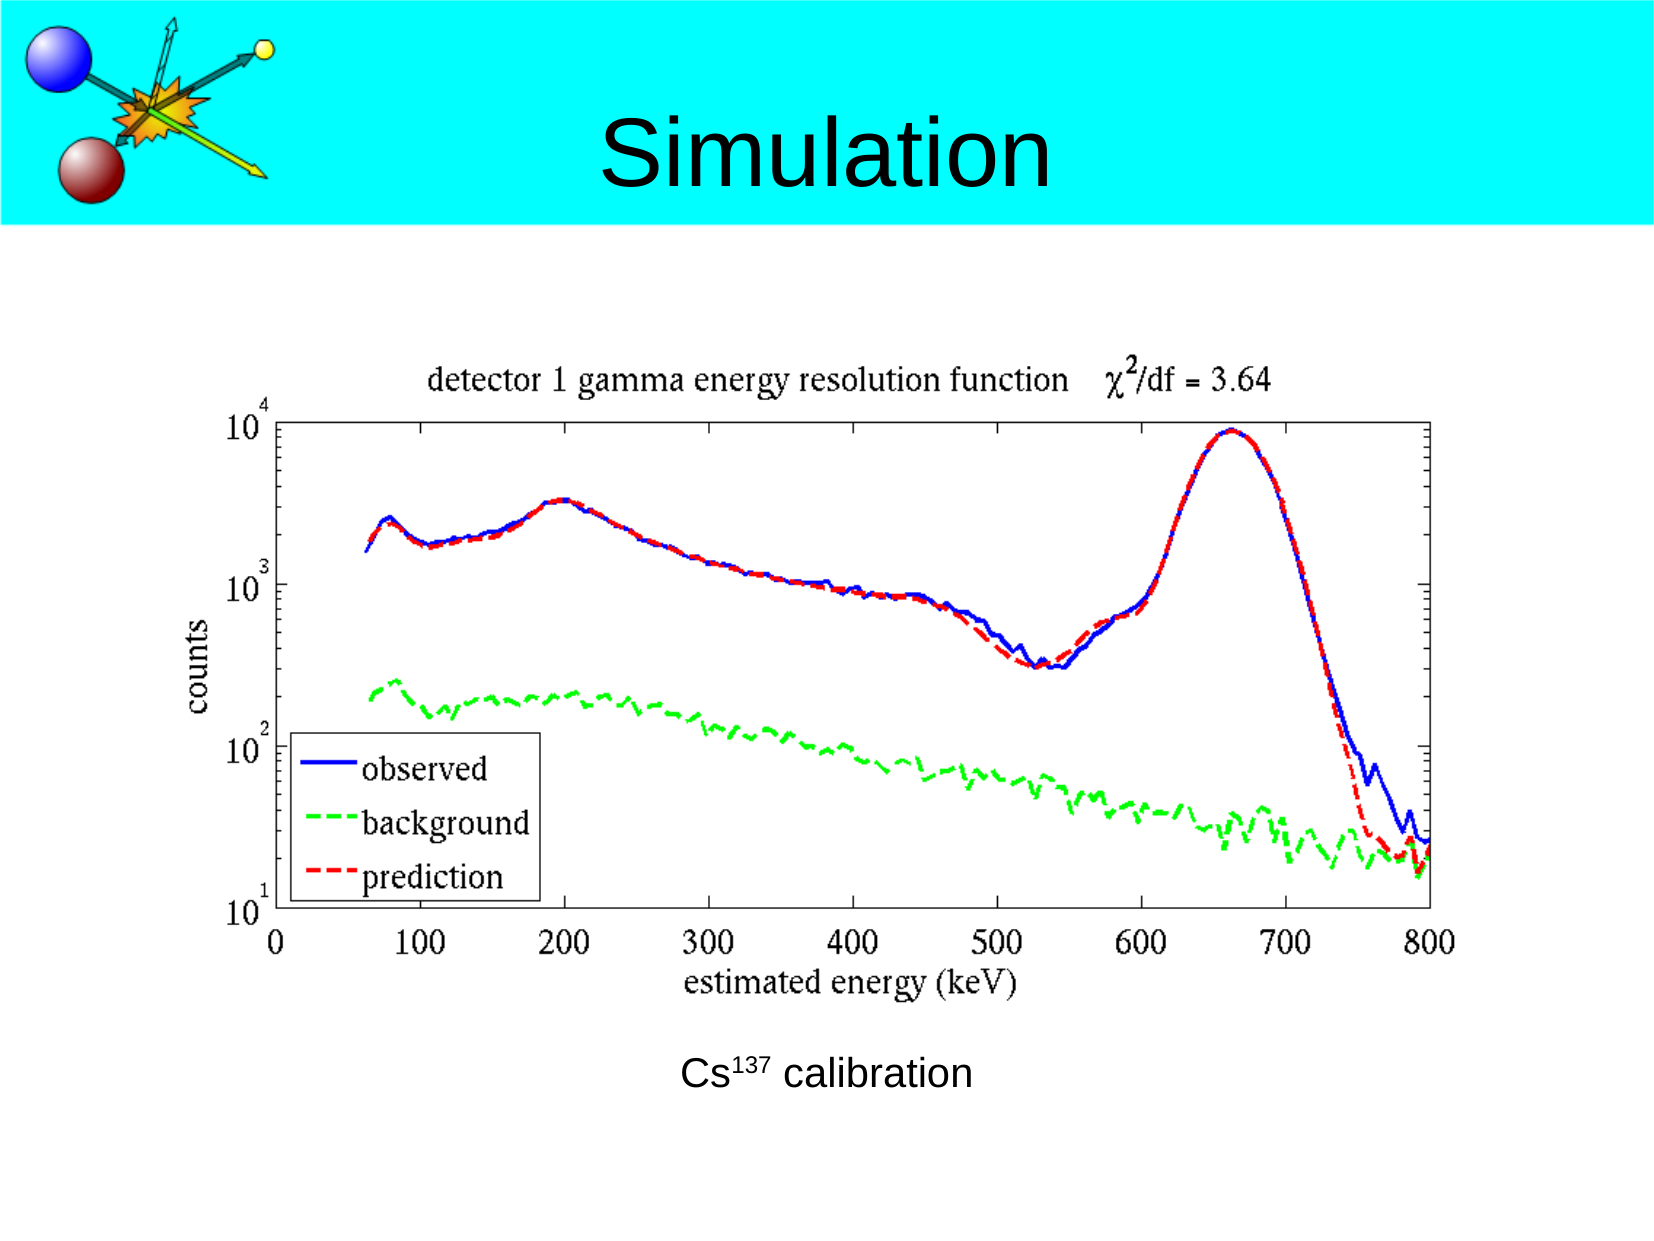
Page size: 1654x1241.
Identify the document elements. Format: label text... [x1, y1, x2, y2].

picture [0, 0, 1654, 1241]
title Simulation [82, 49, 1571, 257]
text_box Cs137 calibration [639, 1042, 1015, 1107]
